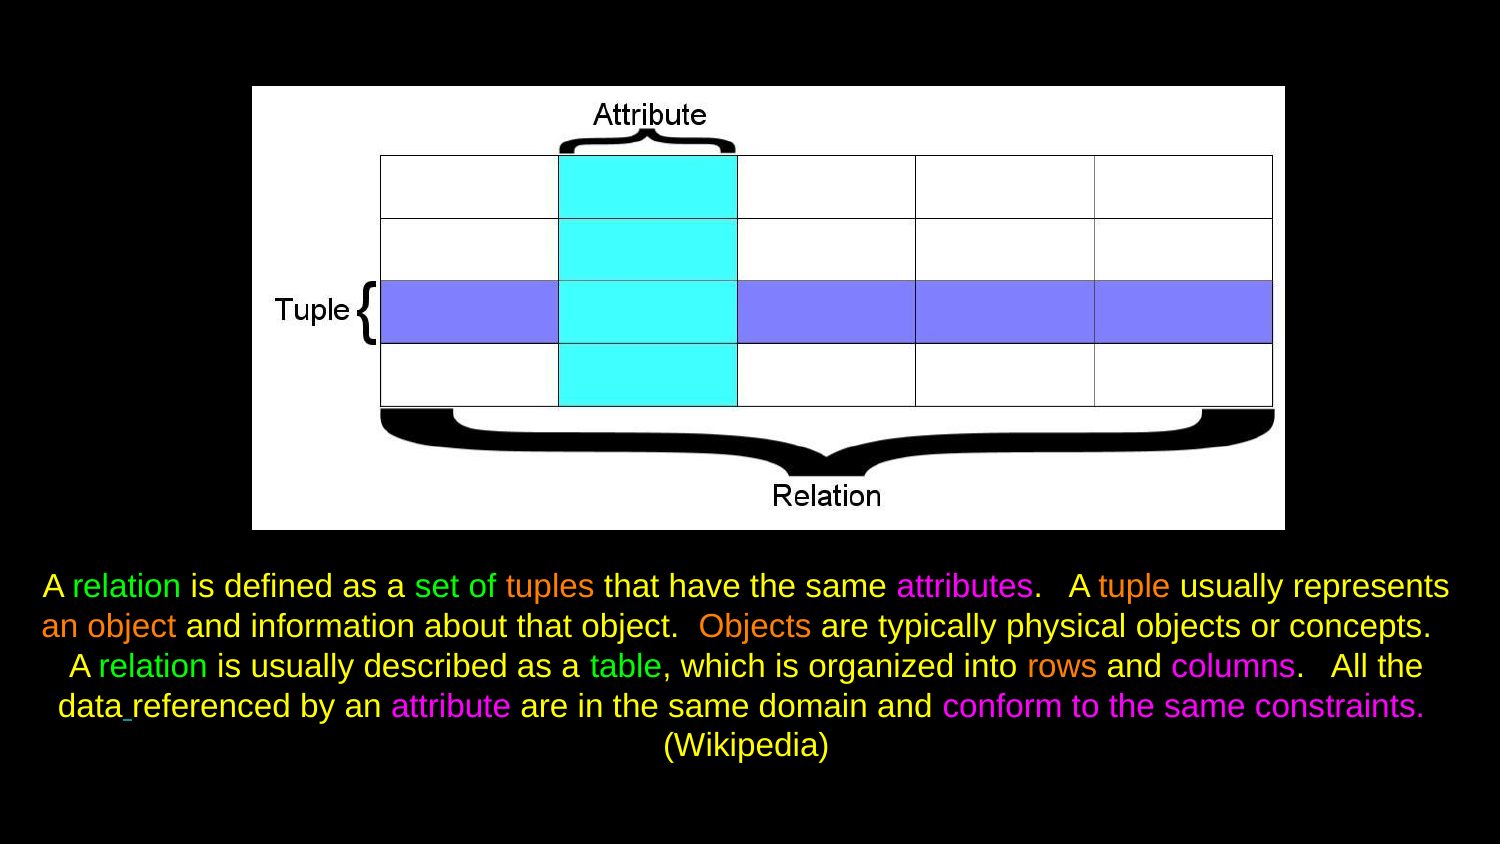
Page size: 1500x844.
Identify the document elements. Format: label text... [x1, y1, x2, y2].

text_box A relation is defined as a set of tuples that have the same attributes. A tuple usually represents an object and information about that object. Objects are typically physical objects or concepts. A relation is usually described as a table, which is organized into rows and columns. All the data referenced by an attribute are in the same domain and conform to the same constraints. (Wikipedia) [36, 538, 1457, 789]
picture [252, 86, 1285, 530]
